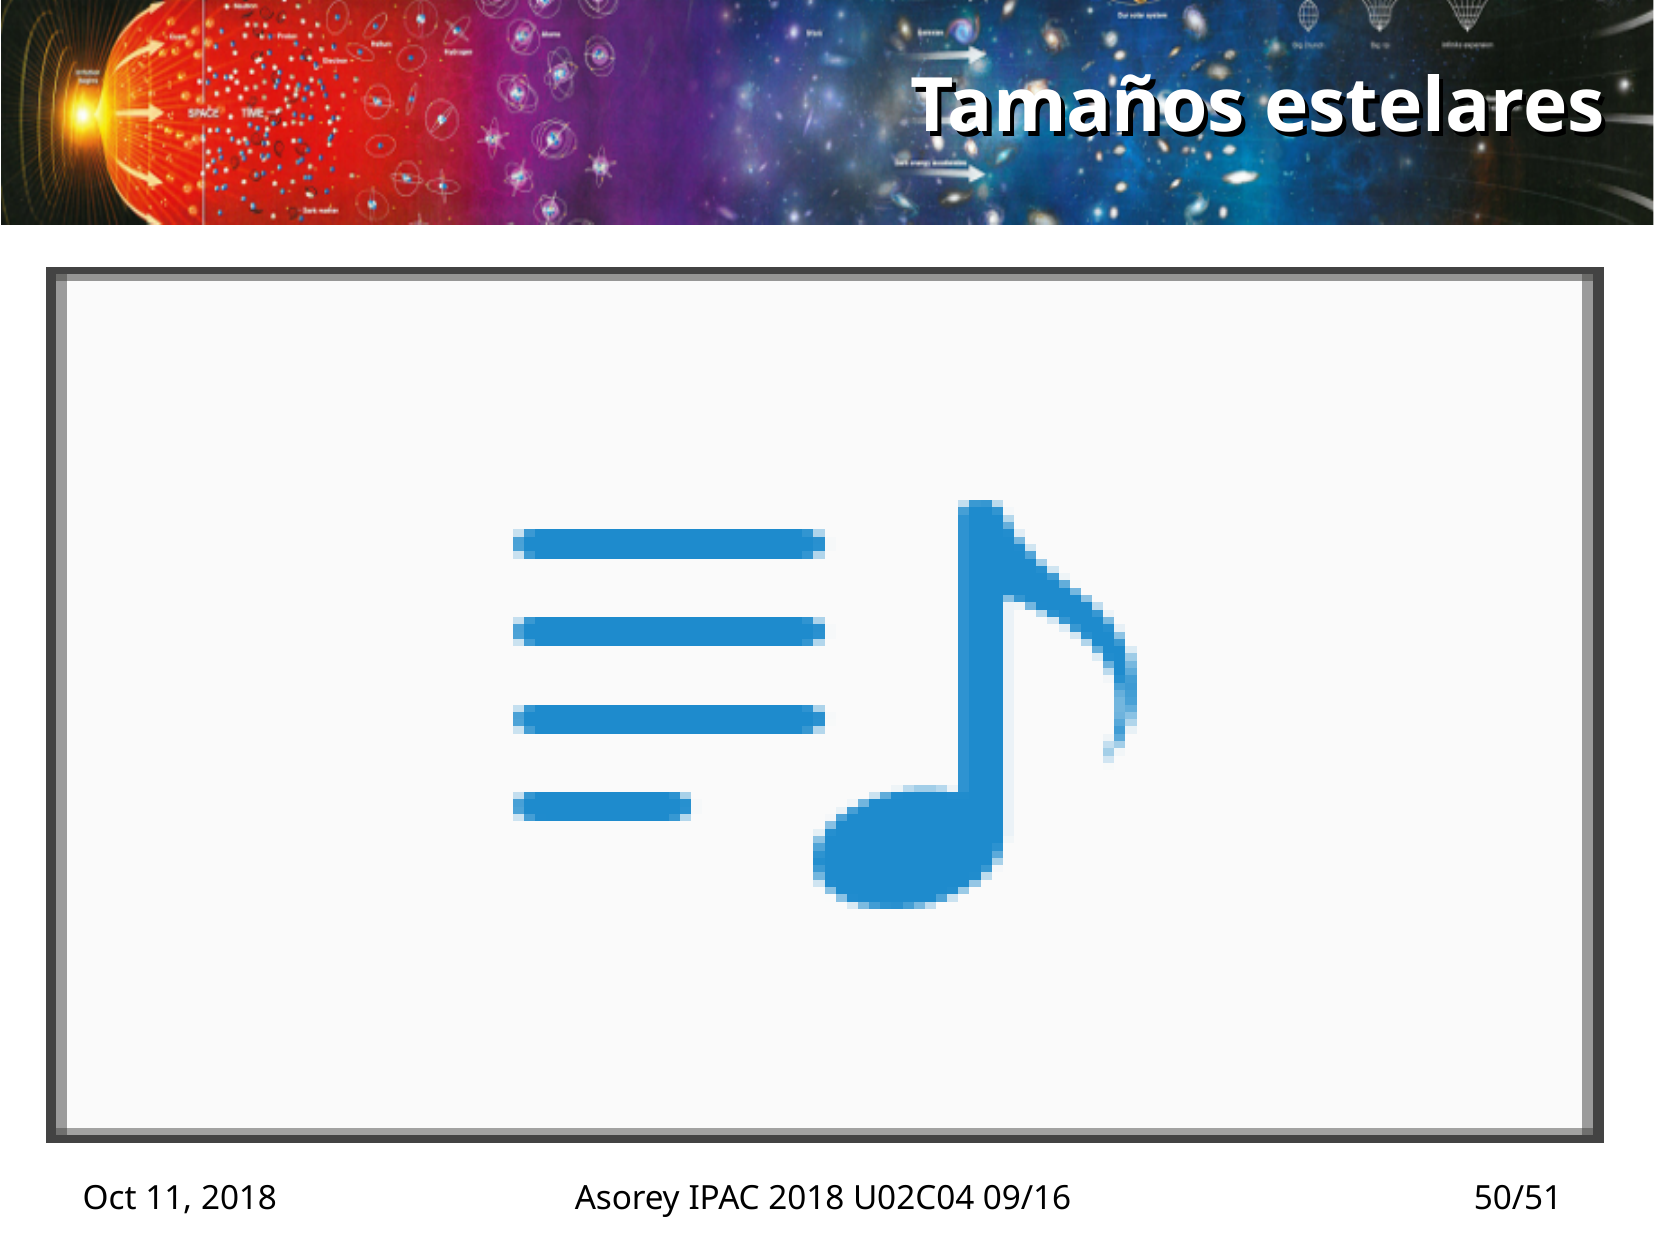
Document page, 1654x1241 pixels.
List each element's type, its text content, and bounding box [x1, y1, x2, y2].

text_box [45, 266, 1605, 1144]
title Tamaños estelares [45, 15, 1606, 191]
picture [1, 0, 1654, 225]
